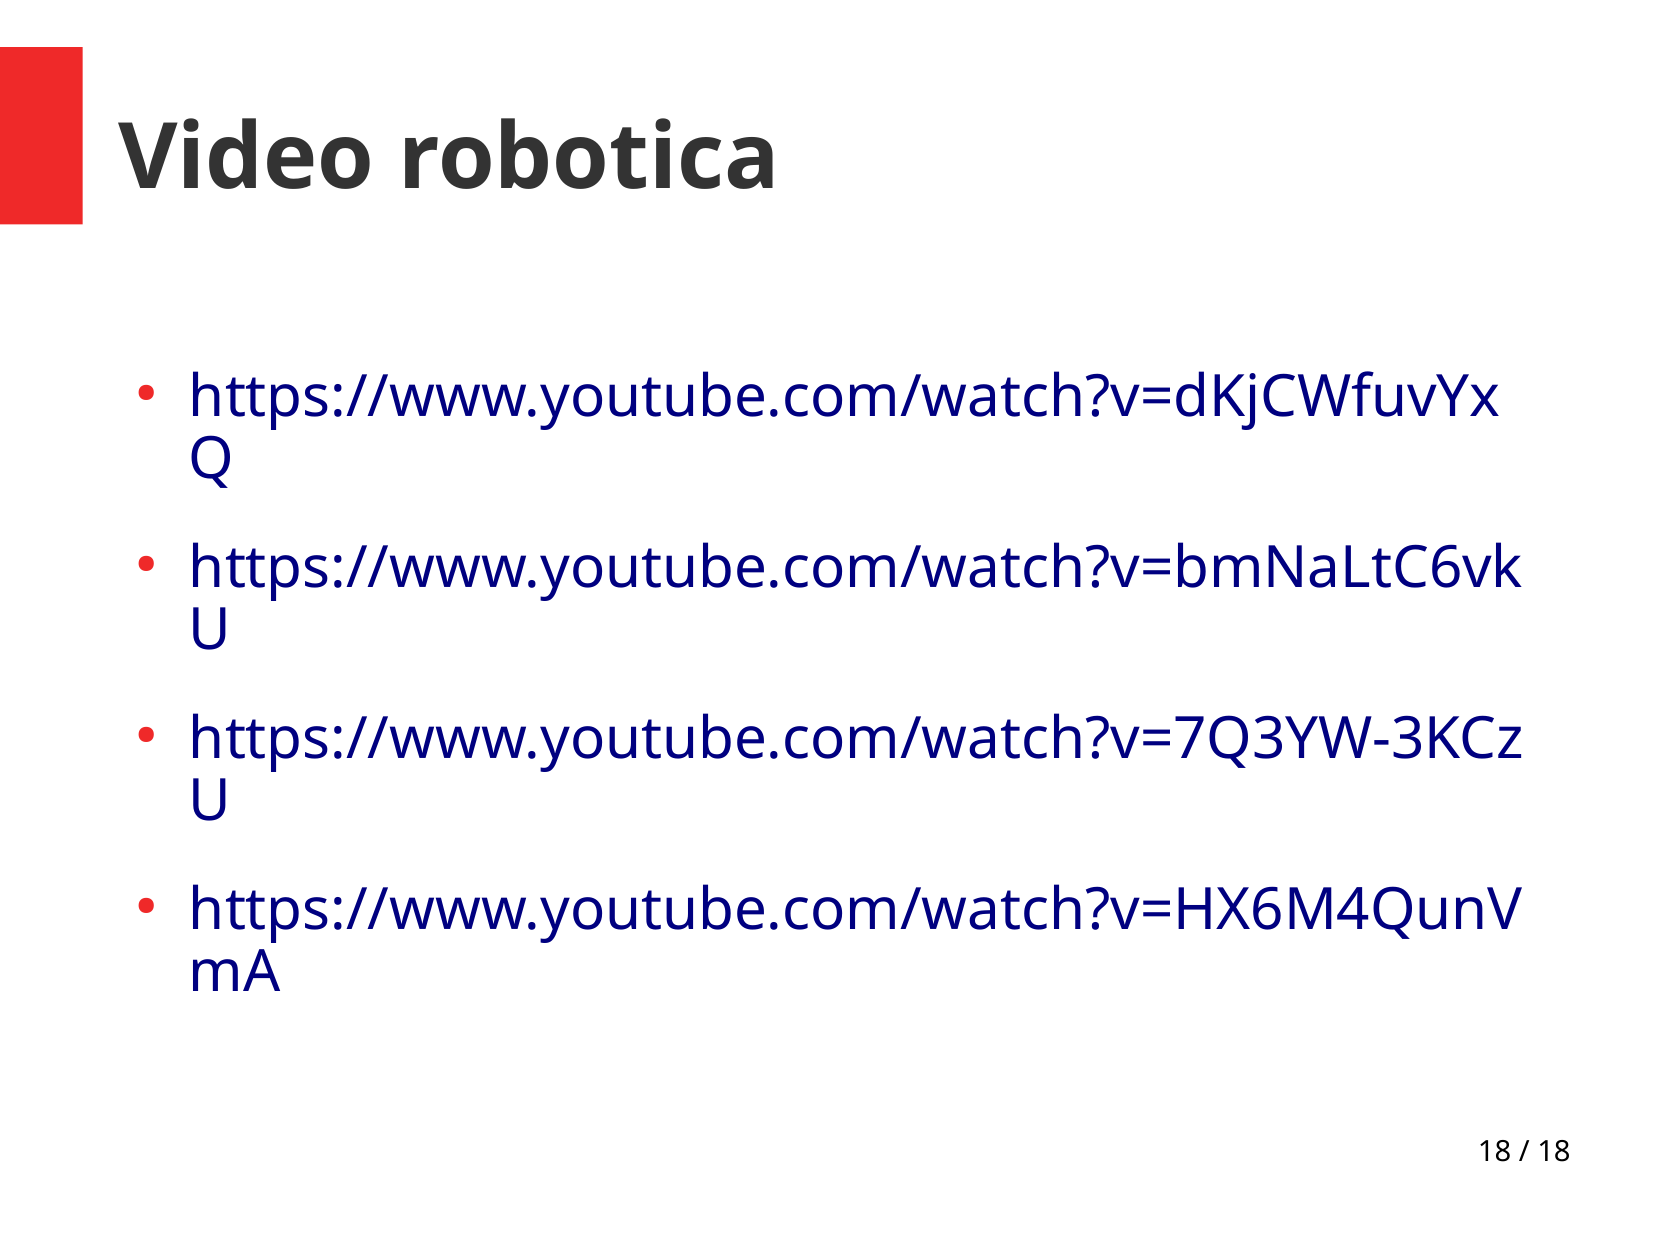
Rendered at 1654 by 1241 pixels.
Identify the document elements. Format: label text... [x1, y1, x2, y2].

list https://www.youtube.com/watch?v=dKjCWfuvYxQ https://www.youtube.com/watch?v=bmNaLtC6vkU https://www.youtube.com/watch?v=7Q3YW-3KCzU https://www.youtube.com/watch?v=HX6M4QunVmA [118, 354, 1536, 1074]
title Video robotica [118, 49, 1571, 257]
